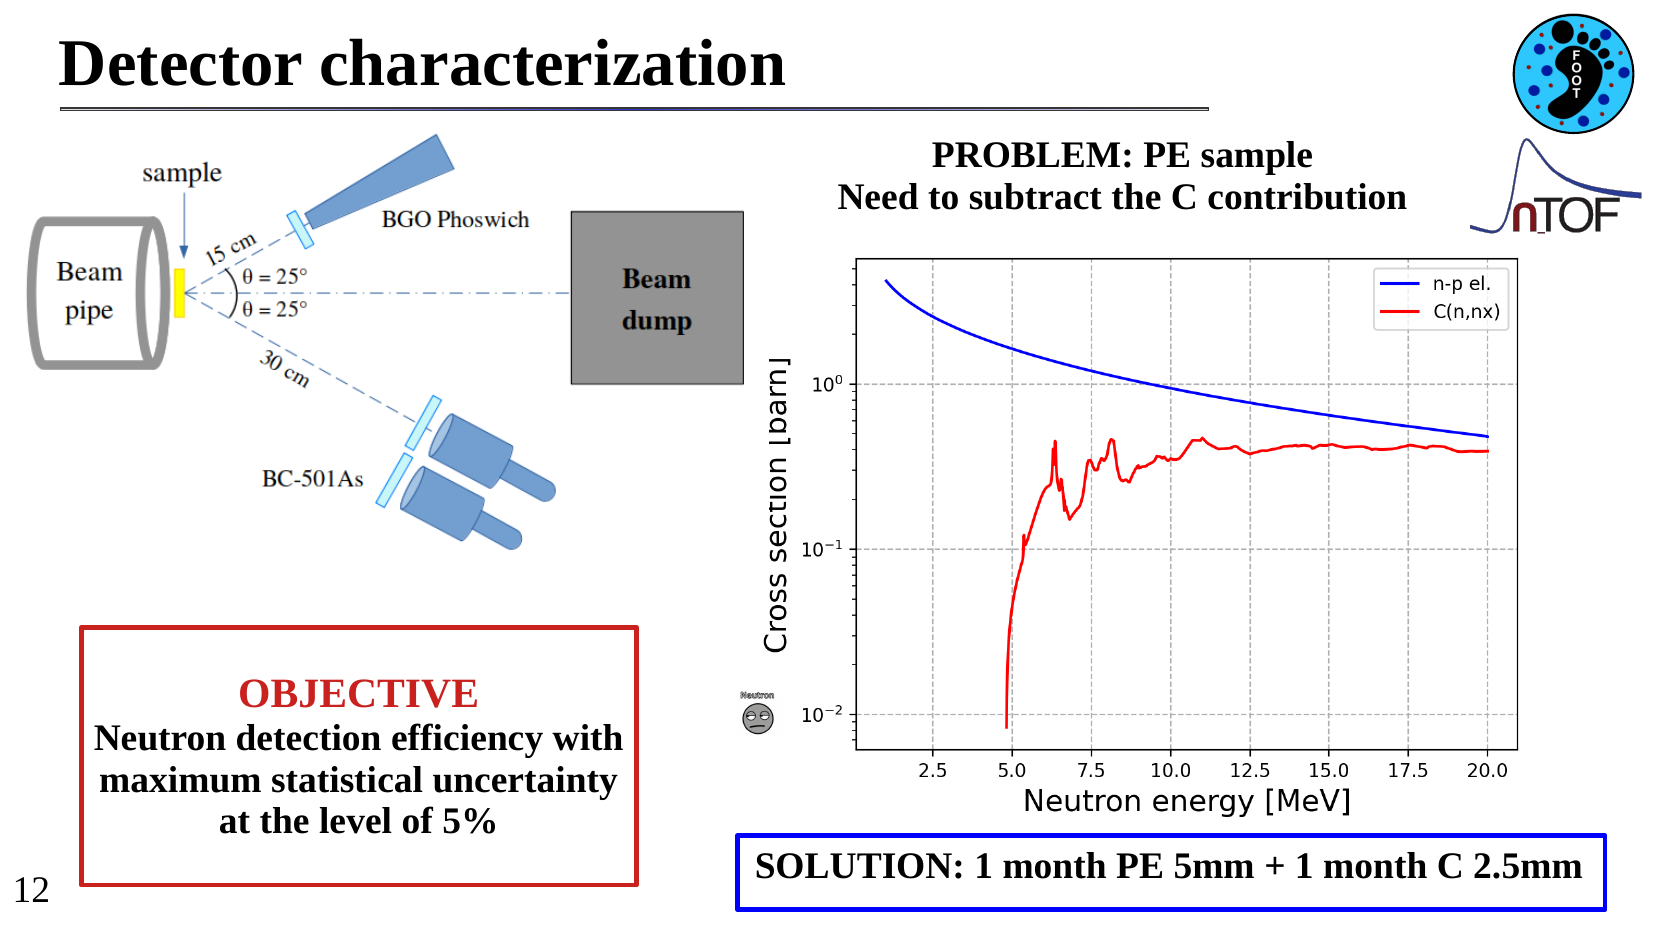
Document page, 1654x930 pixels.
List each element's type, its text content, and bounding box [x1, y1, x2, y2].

picture [3, 116, 1528, 817]
text_box 12 [0, 861, 66, 927]
text_box OBJECTIVE Neutron detection efficiency with maximum statistical uncertainty at the level of 5% [81, 627, 637, 885]
text_box PROBLEM: PE sample Need to subtract the C contribution [820, 126, 1426, 251]
picture [1451, 21, 1653, 248]
text_box SOLUTION: 1 month PE 5mm + 1 month C 2.5mm [737, 835, 1606, 910]
text_box Detector characterization [58, 0, 1594, 118]
picture [1594, 11, 1634, 61]
